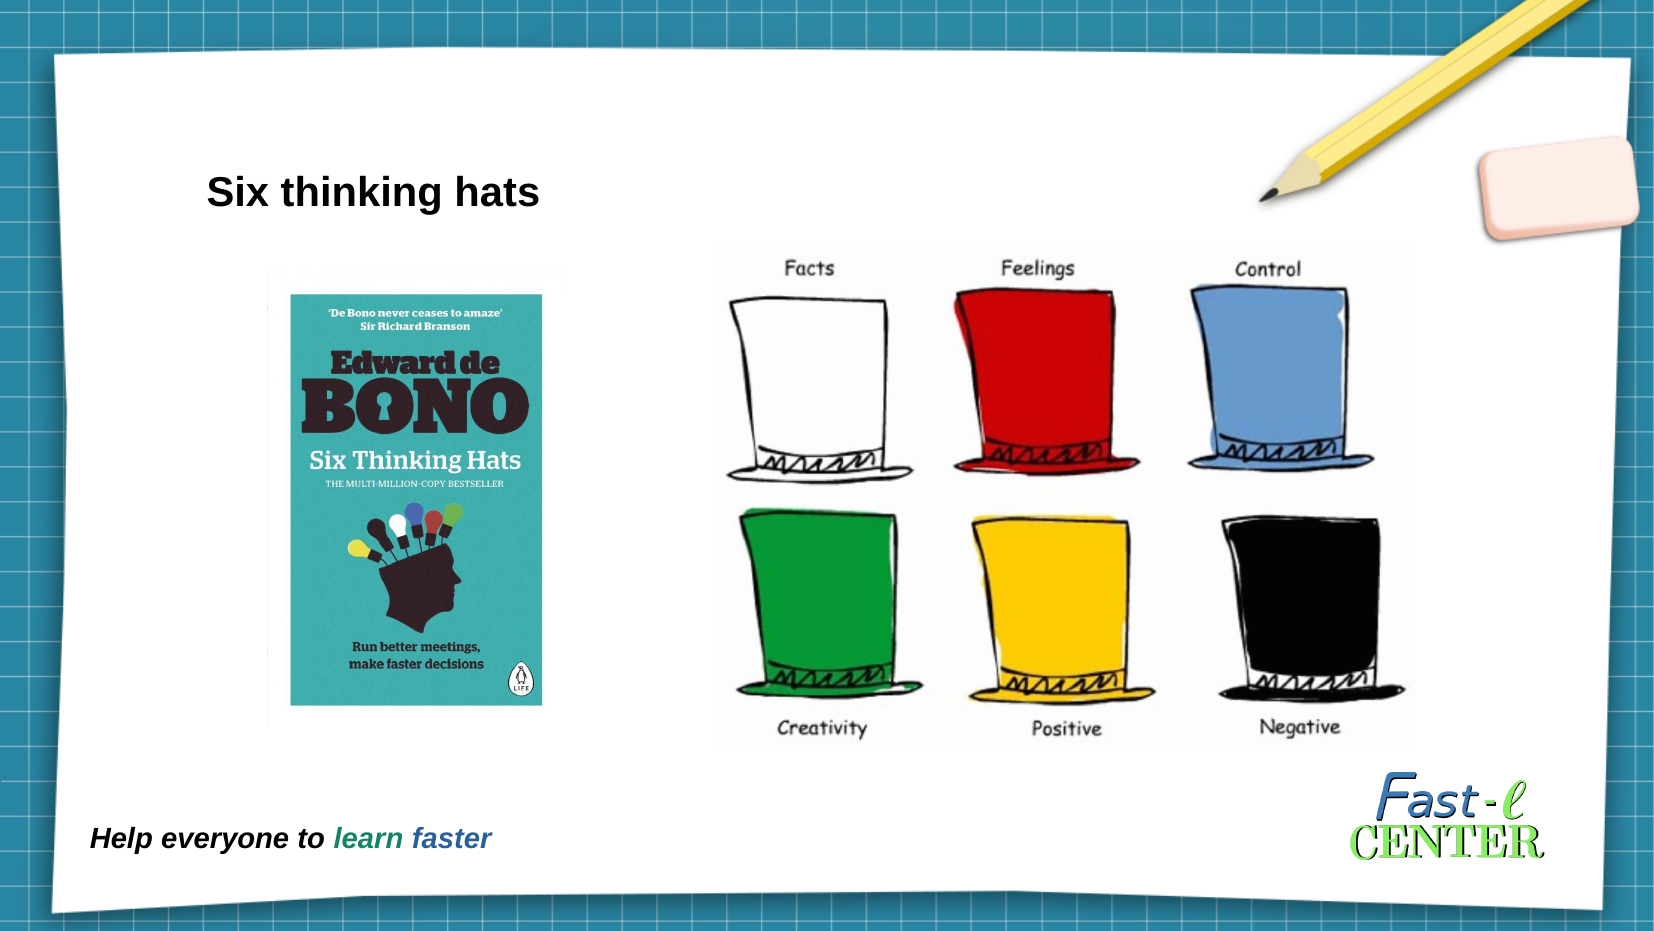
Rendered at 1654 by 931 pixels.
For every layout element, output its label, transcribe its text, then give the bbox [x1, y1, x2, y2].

text_box Six thinking hats [191, 160, 676, 226]
picture [0, 0, 1654, 931]
text_box Help everyone to learn faster [75, 814, 507, 863]
